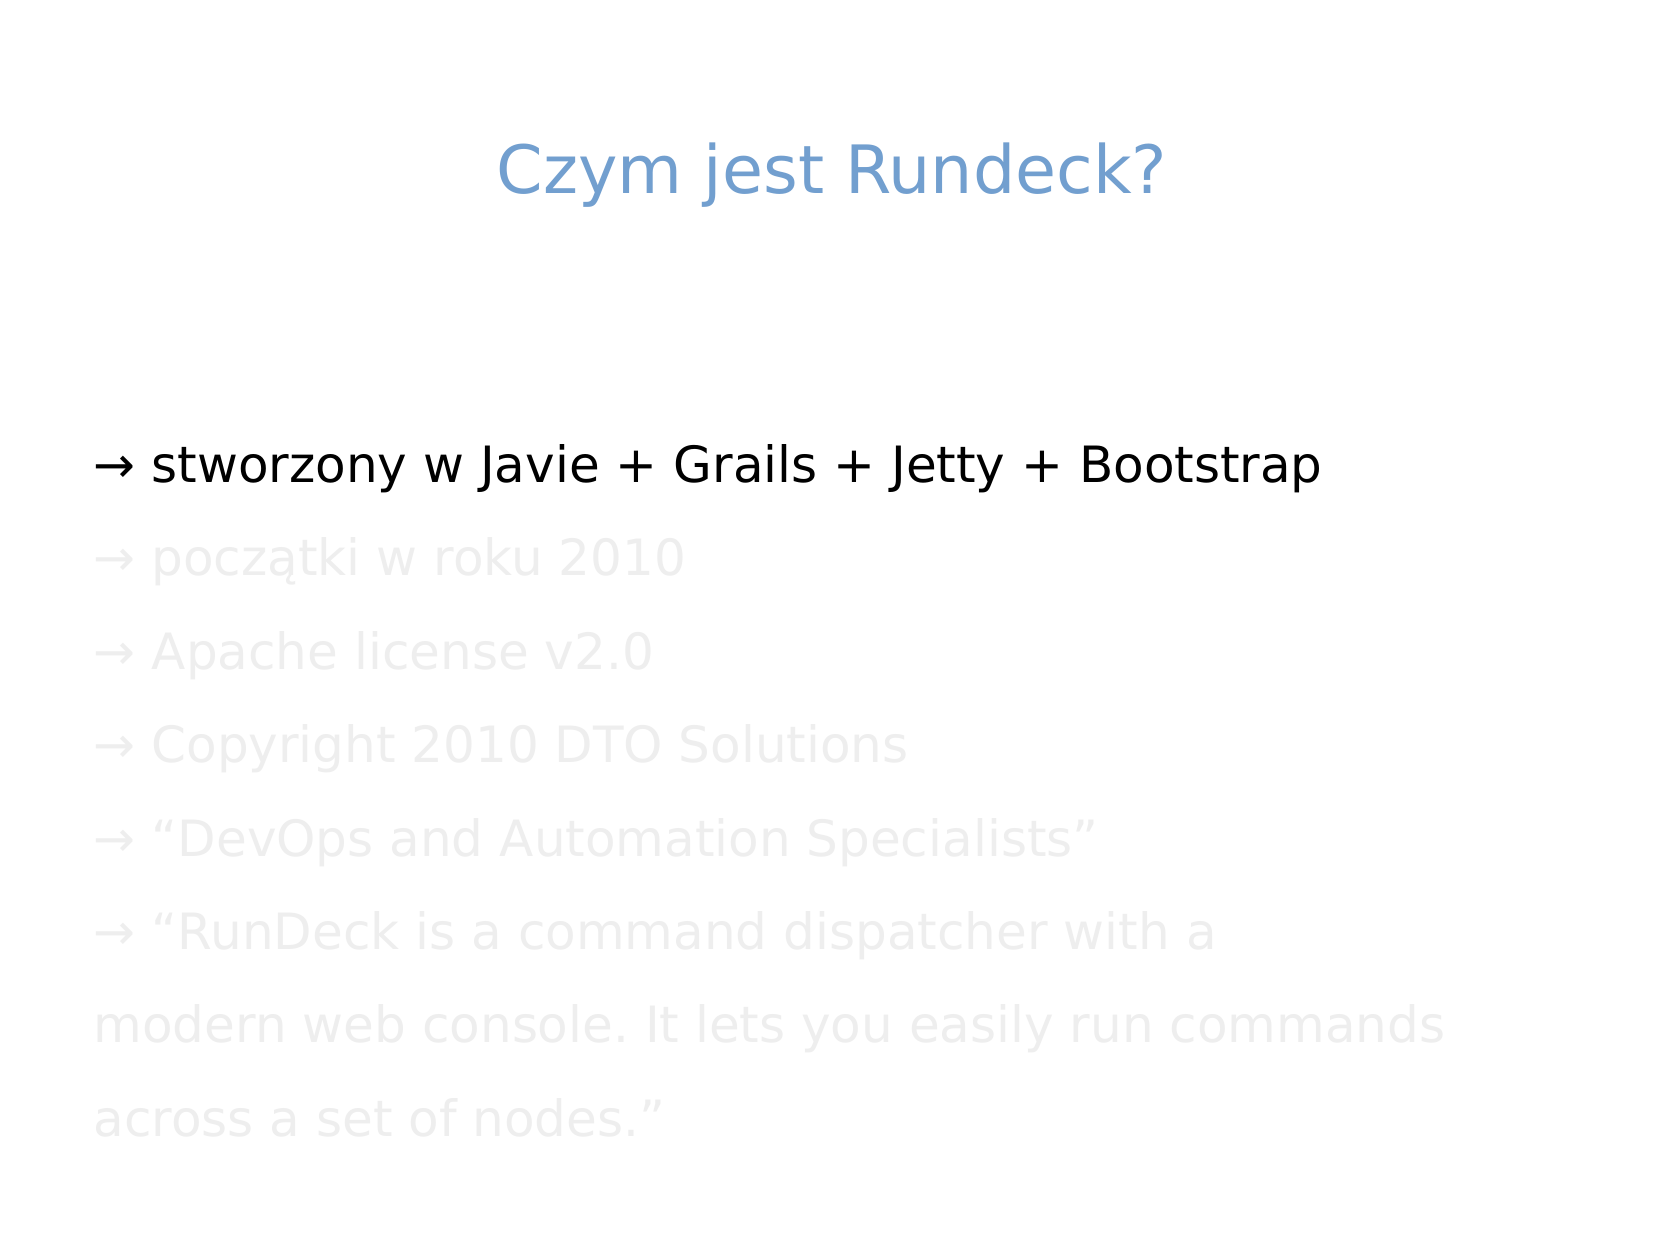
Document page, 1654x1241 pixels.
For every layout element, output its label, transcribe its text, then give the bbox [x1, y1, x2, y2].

text_box → stworzony w Javie + Grails + Jetty + Bootstrap → początki w roku 2010 → Apache license v2.0 → Copyright 2010 DTO Solutions → “DevOps and Automation Specialists” → “RunDeck is a command dispatcher with a modern web console. It lets you easily run commands across a set of nodes.” [79, 399, 1575, 1127]
text_box Czym jest Rundeck? [482, 123, 1183, 217]
